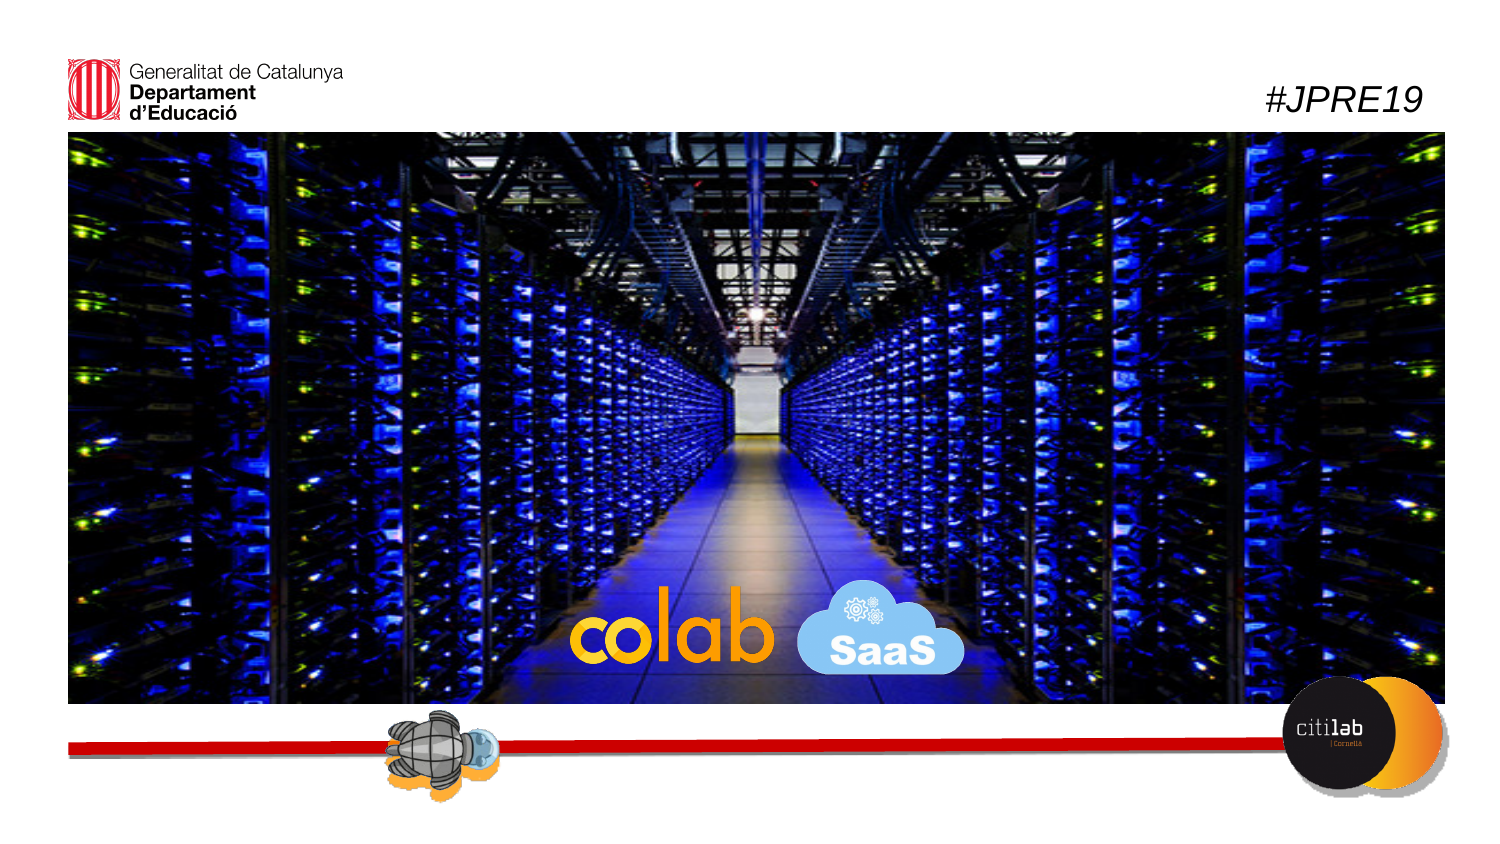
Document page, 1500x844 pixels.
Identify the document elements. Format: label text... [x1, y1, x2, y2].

picture [68, 132, 1445, 798]
picture [68, 59, 343, 120]
text_box #JPRE19 [1250, 59, 1462, 120]
